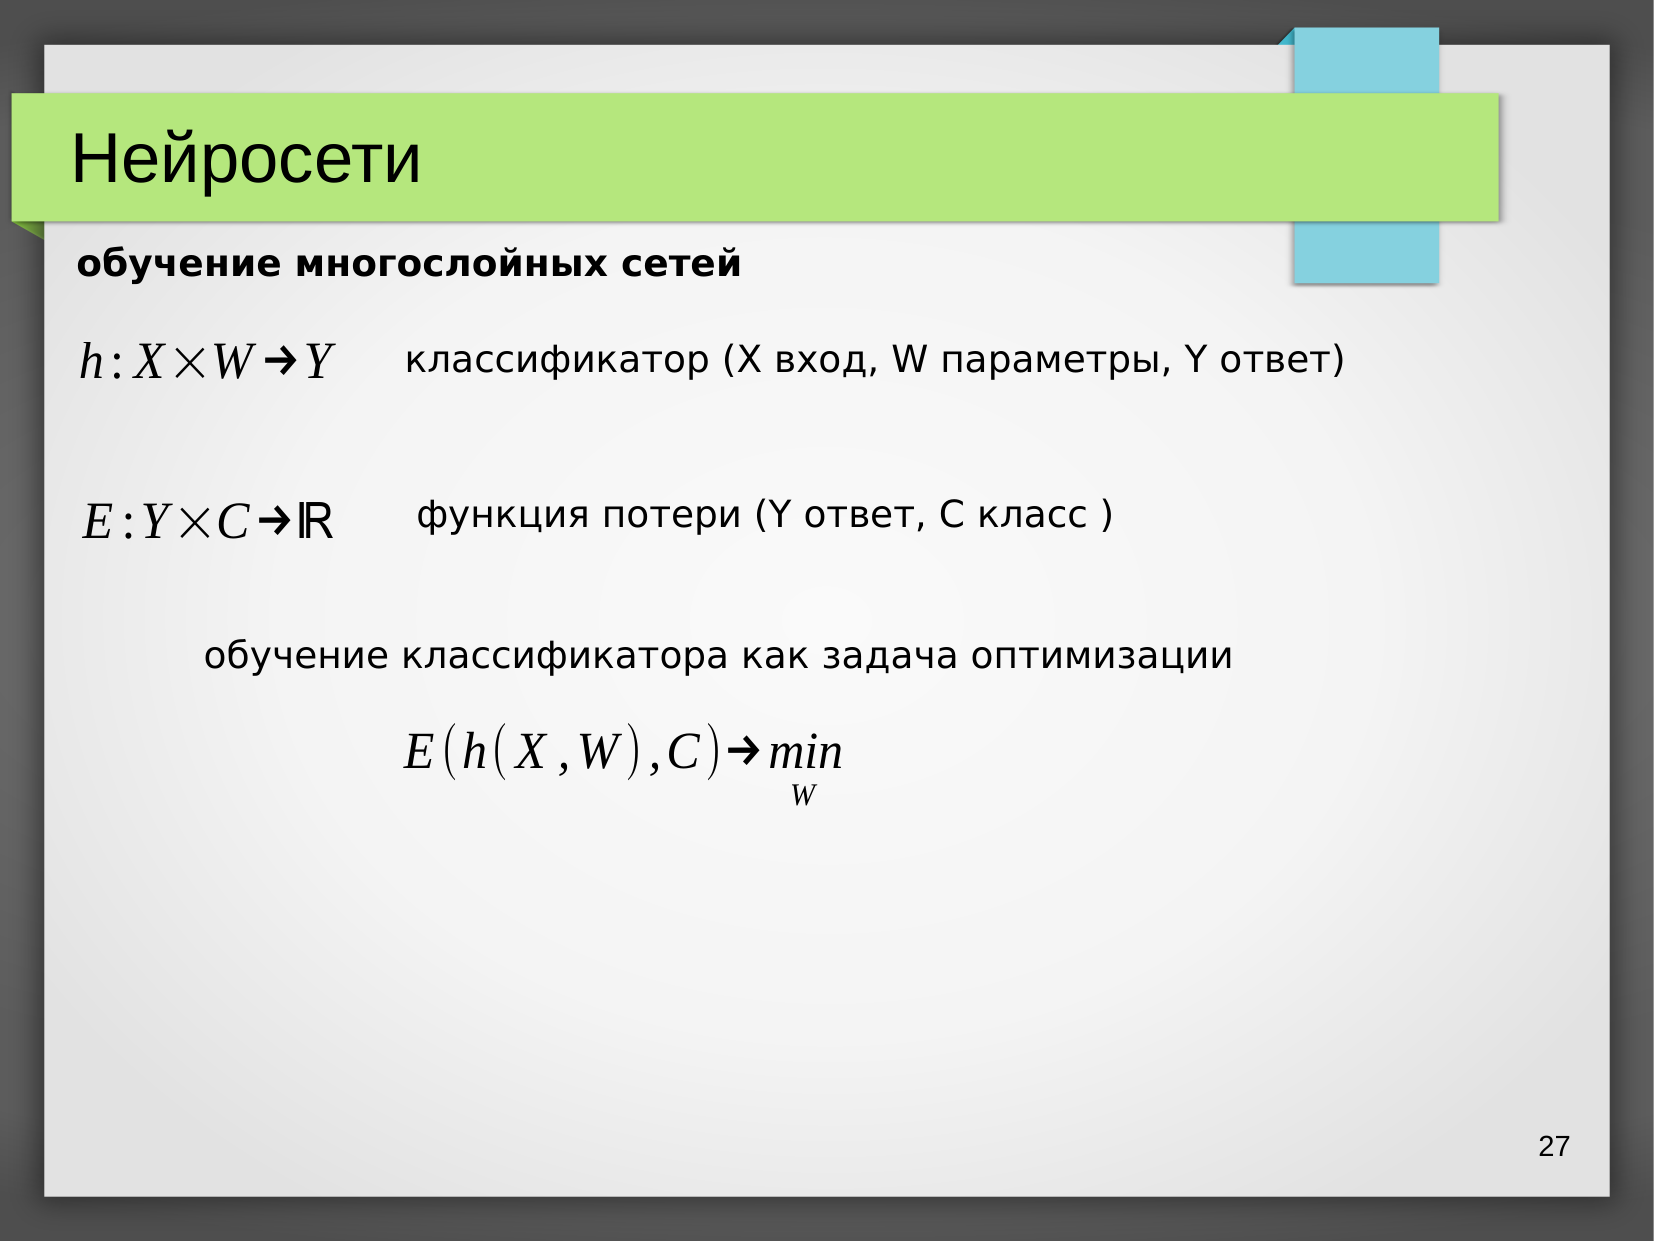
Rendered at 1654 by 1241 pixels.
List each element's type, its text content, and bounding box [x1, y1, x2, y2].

chart [73, 502, 343, 556]
text_box классификатор (X вход, W параметры, Y ответ) [389, 330, 1595, 433]
chart [70, 342, 344, 395]
title Нейросети [70, 118, 1205, 199]
chart [394, 720, 851, 817]
text_box обучение многослойных сетей [61, 234, 969, 293]
text_box функция потери (Y ответ, С класс ) [401, 484, 1134, 544]
picture [0, 0, 1654, 1241]
text_box обучение классификатора как задача оптимизации [188, 625, 1288, 686]
